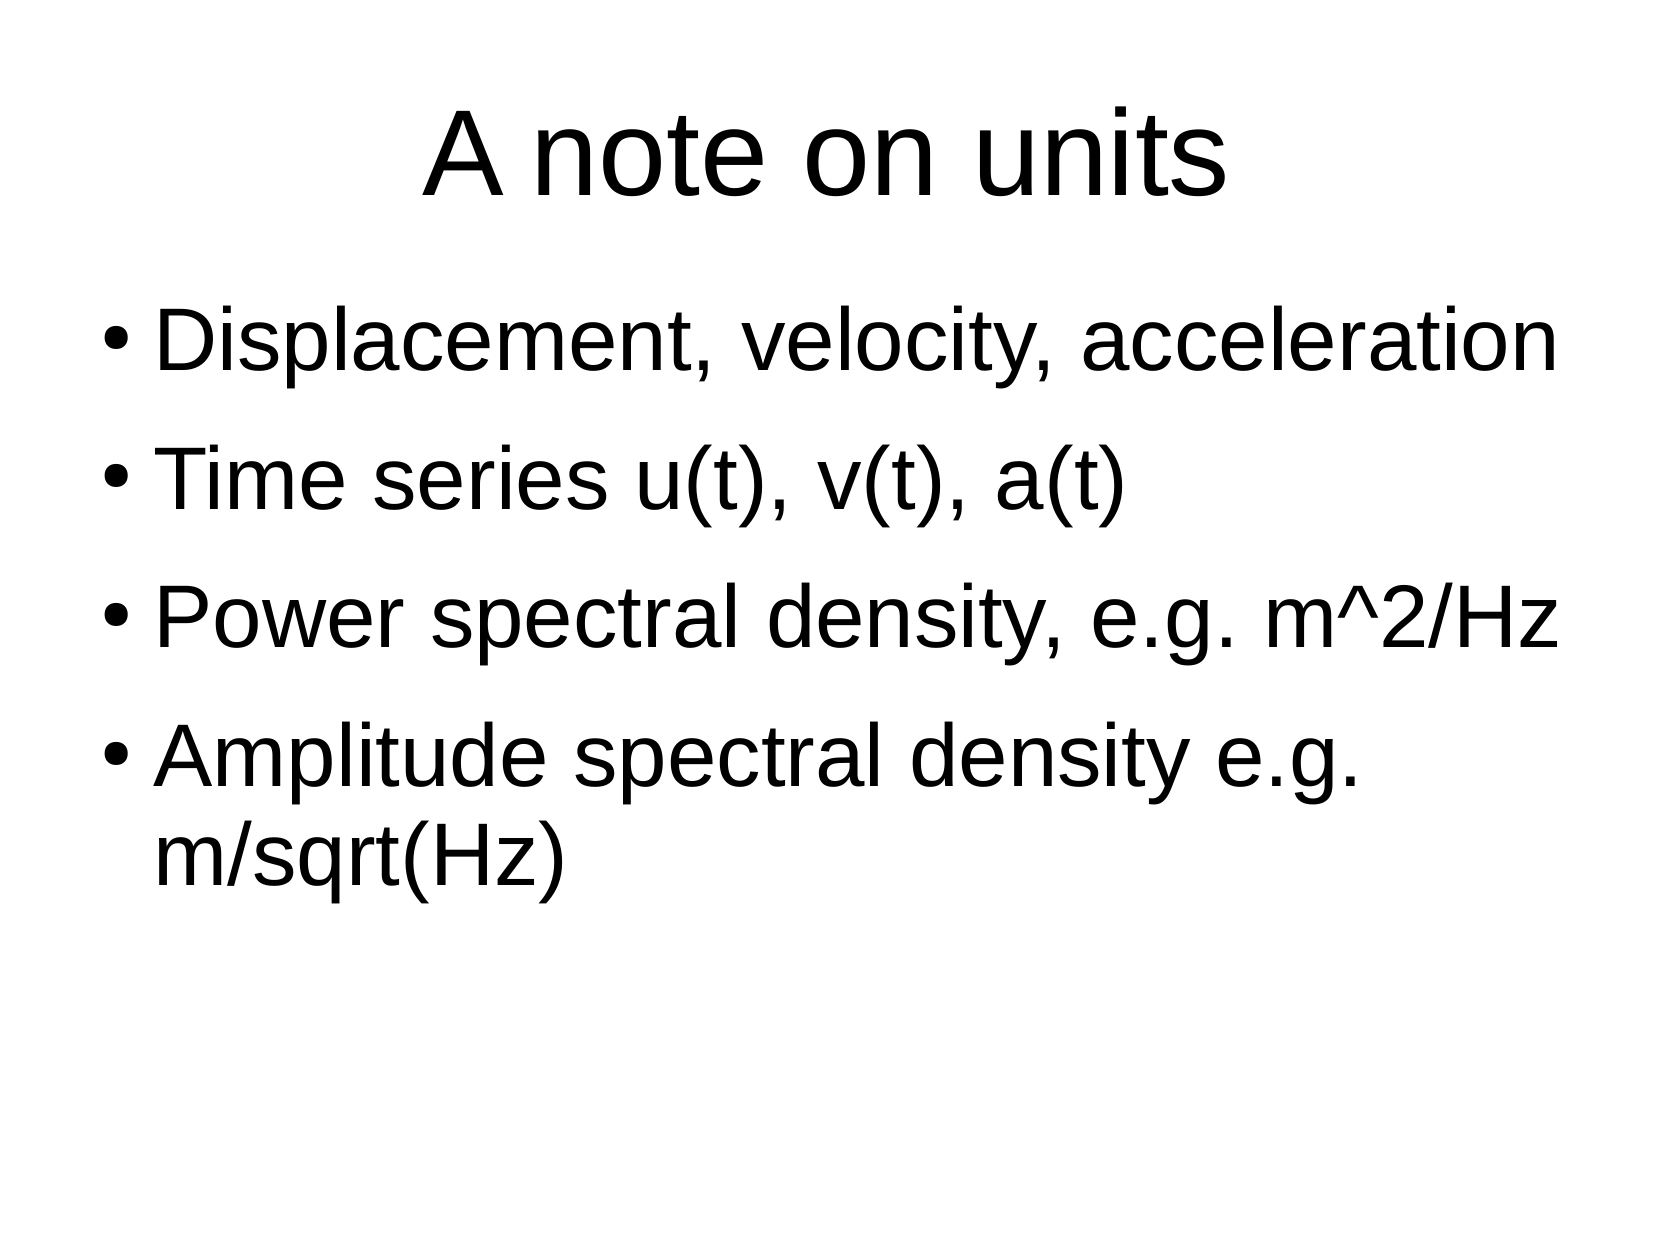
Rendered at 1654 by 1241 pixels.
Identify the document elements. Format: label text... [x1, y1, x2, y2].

list Displacement, velocity, acceleration Time series u(t), v(t), a(t) Power spectral density, e.g. m^2/Hz Amplitude spectral density e.g. m/sqrt(Hz) [82, 290, 1571, 1010]
title A note on units [82, 49, 1571, 257]
